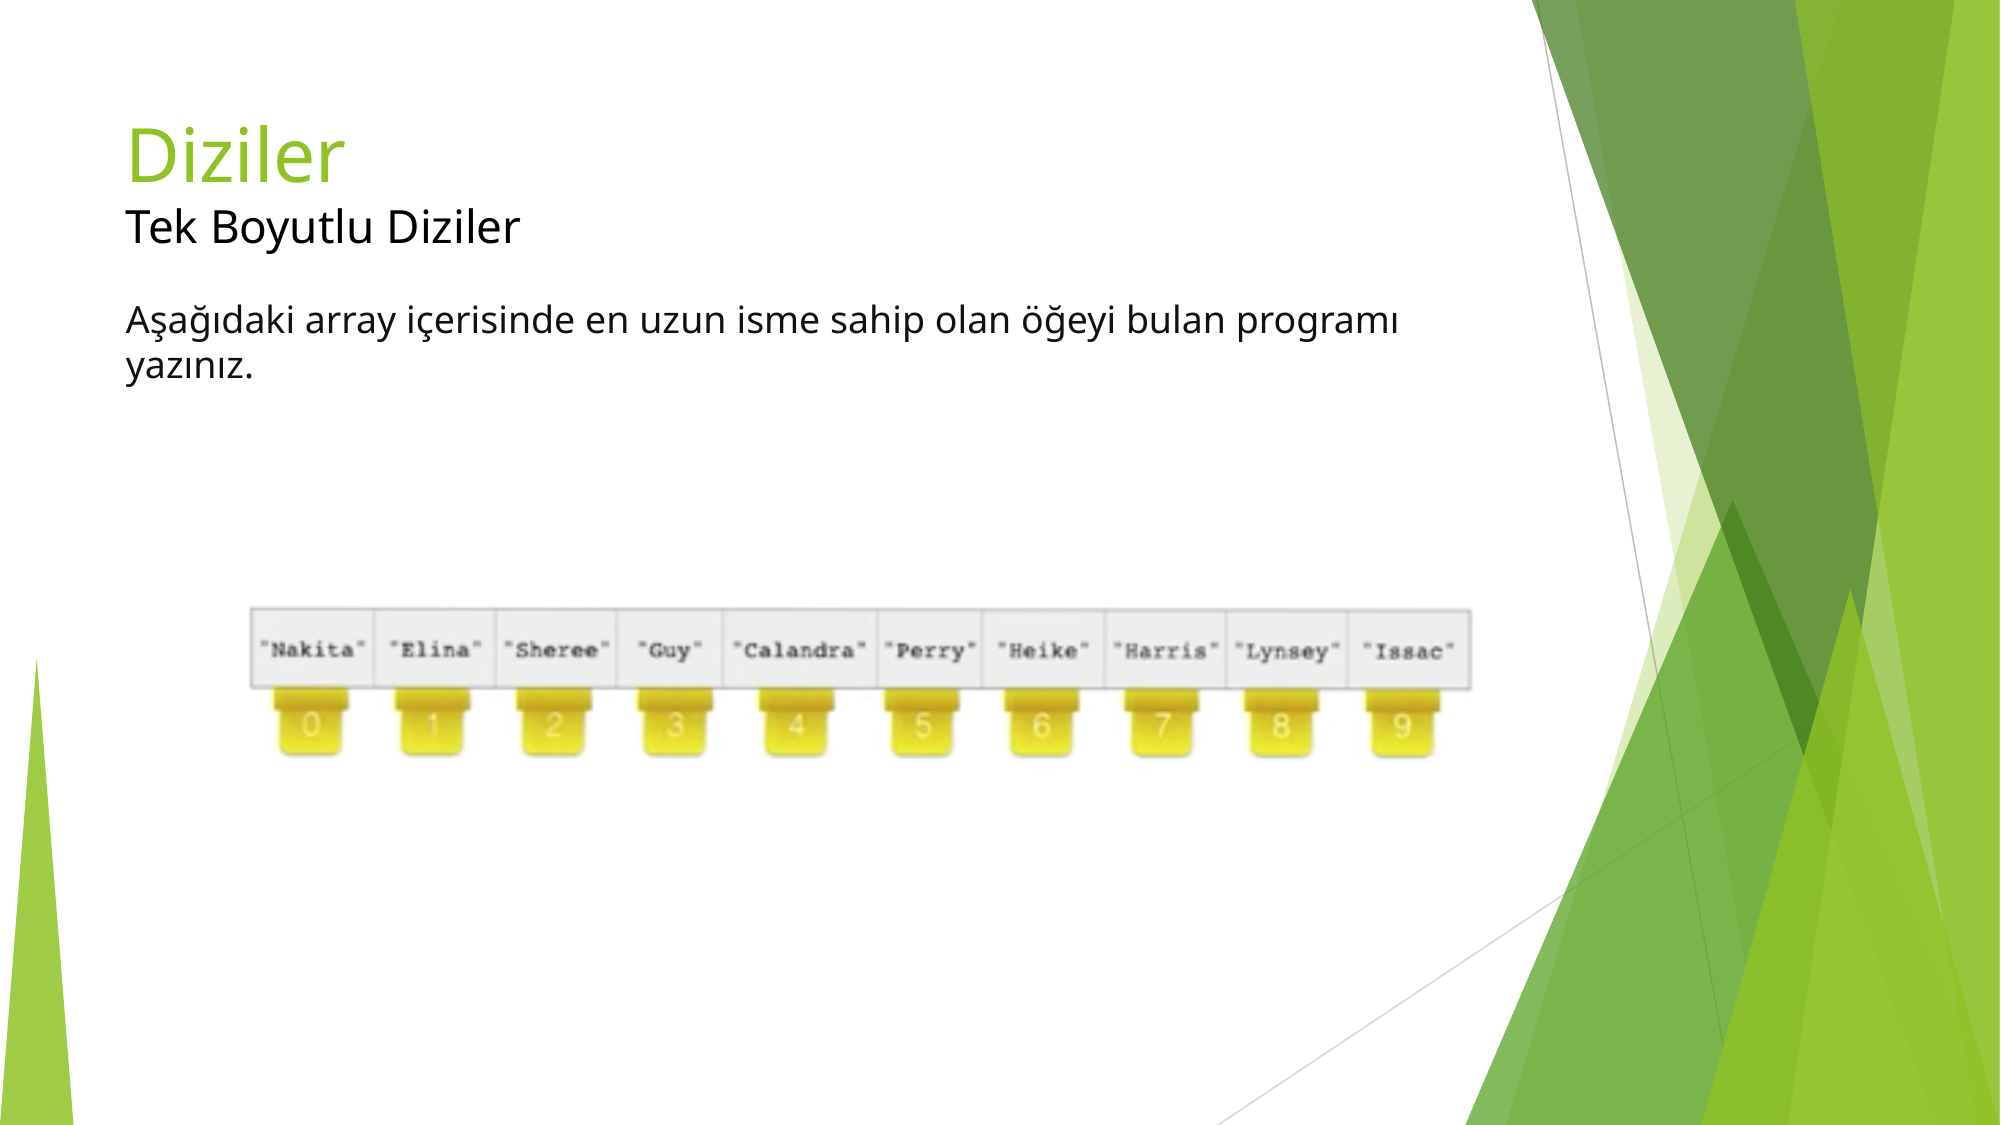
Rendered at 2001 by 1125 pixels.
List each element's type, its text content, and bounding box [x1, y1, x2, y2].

title Diziler Tek Boyutlu Diziler [111, 99, 1522, 317]
picture [214, 557, 1501, 804]
text_box Aşağıdaki array içerisinde en uzun isme sahip olan öğeyi bulan programı yazınız. [111, 288, 1517, 697]
